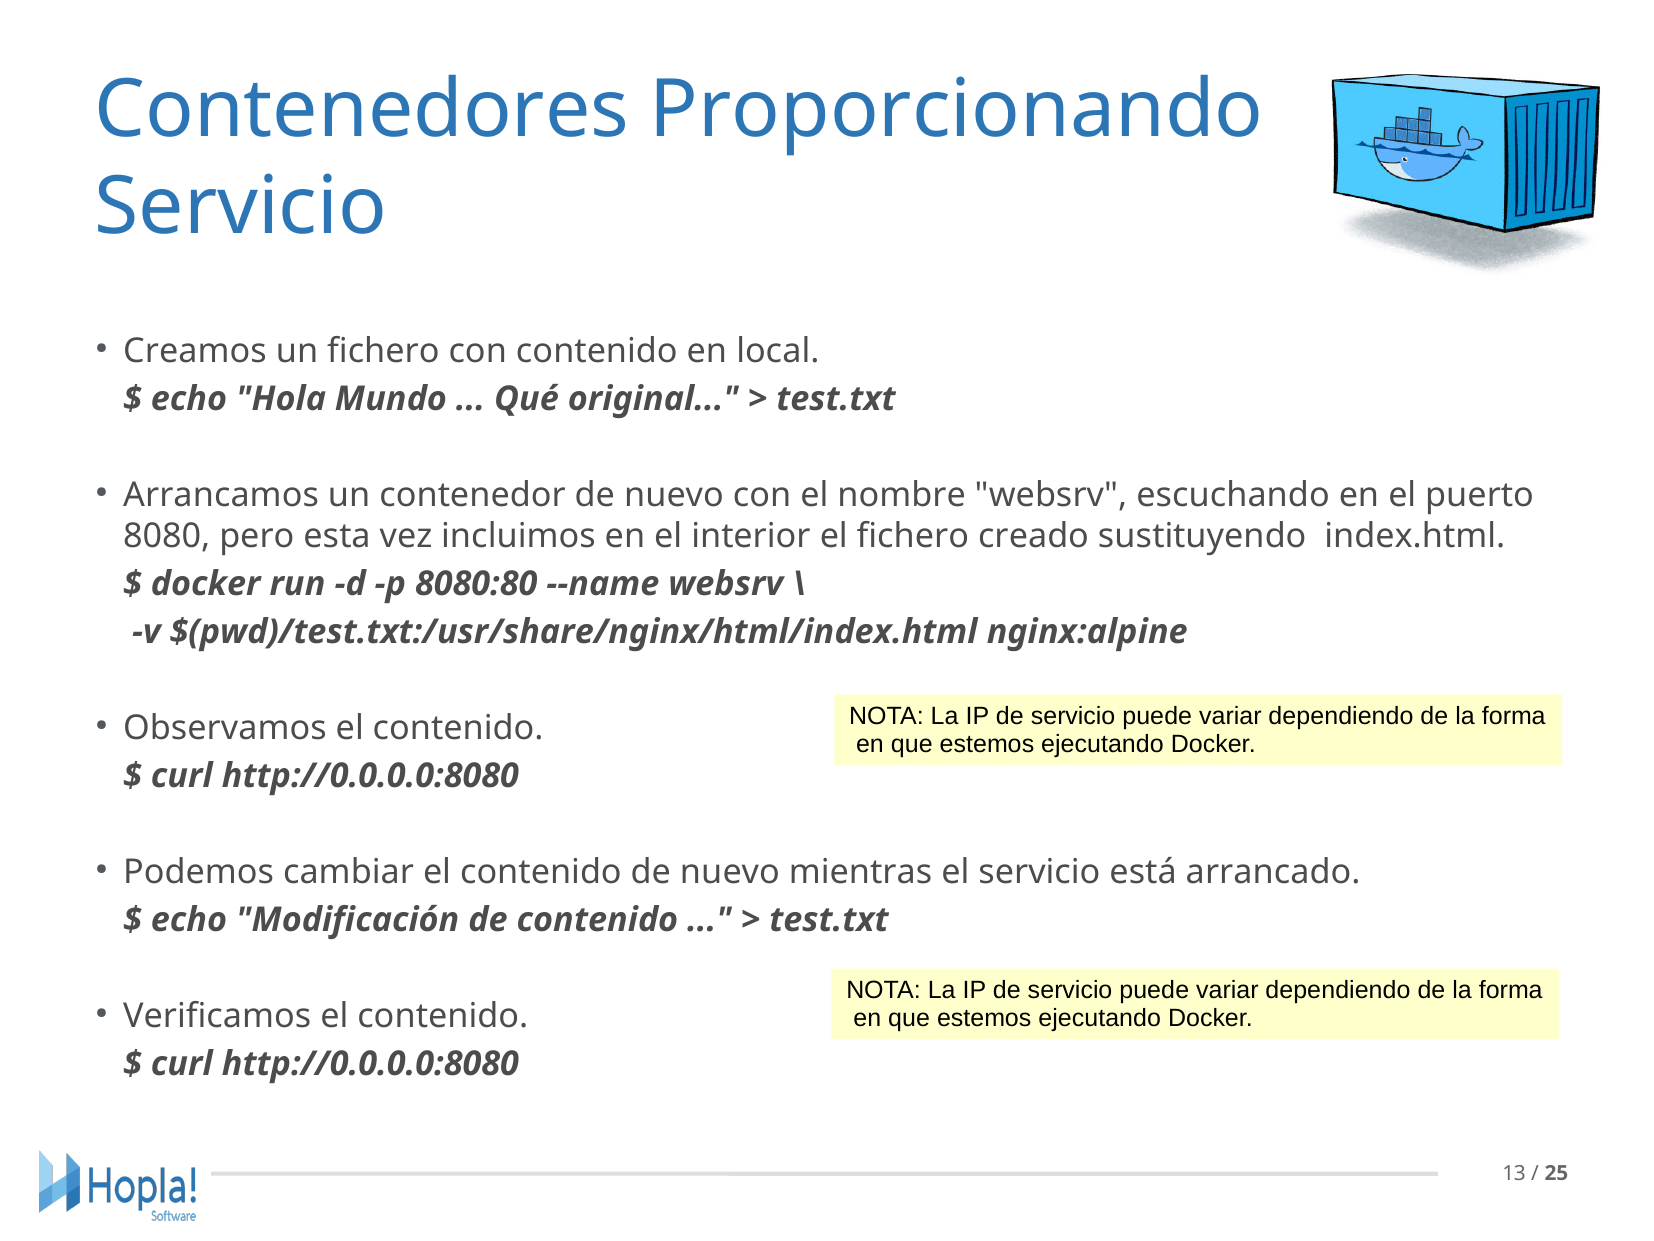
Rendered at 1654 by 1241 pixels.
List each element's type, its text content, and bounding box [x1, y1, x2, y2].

text_box NOTA: La IP de servicio puede variar dependiendo de la forma en que estemos ejecutando Docker. [834, 694, 1562, 766]
list Creamos un fichero con contenido en local. $ echo "Hola Mundo ... Qué original..." > test.txt Arrancamos un contenedor de nuevo con el nombre "websrv", escuchando en el puerto 8080, pero esta vez incluimos en el interior el fichero creado sustituyendo index.html. $ docker run -d -p 8080:80 --name websrv \ -v $(pwd)/test.txt:/usr/share/nginx/html/index.html nginx:alpine Observamos el contenido. $ curl http://0.0.0.0:8080 Podemos cambiar el contenido de nuevo mientras el servicio está arrancado. $ echo "Modificación de contenido ..." > test.txt Verificamos el contenido. $ curl http://0.0.0.0:8080 [83, 268, 1601, 1107]
picture [39, 1150, 196, 1221]
text_box NOTA: La IP de servicio puede variar dependiendo de la forma en que estemos ejecutando Docker. [831, 968, 1560, 1040]
picture [1278, 3, 1651, 294]
title Contenedores Proporcionando Servicio [82, 0, 1571, 340]
